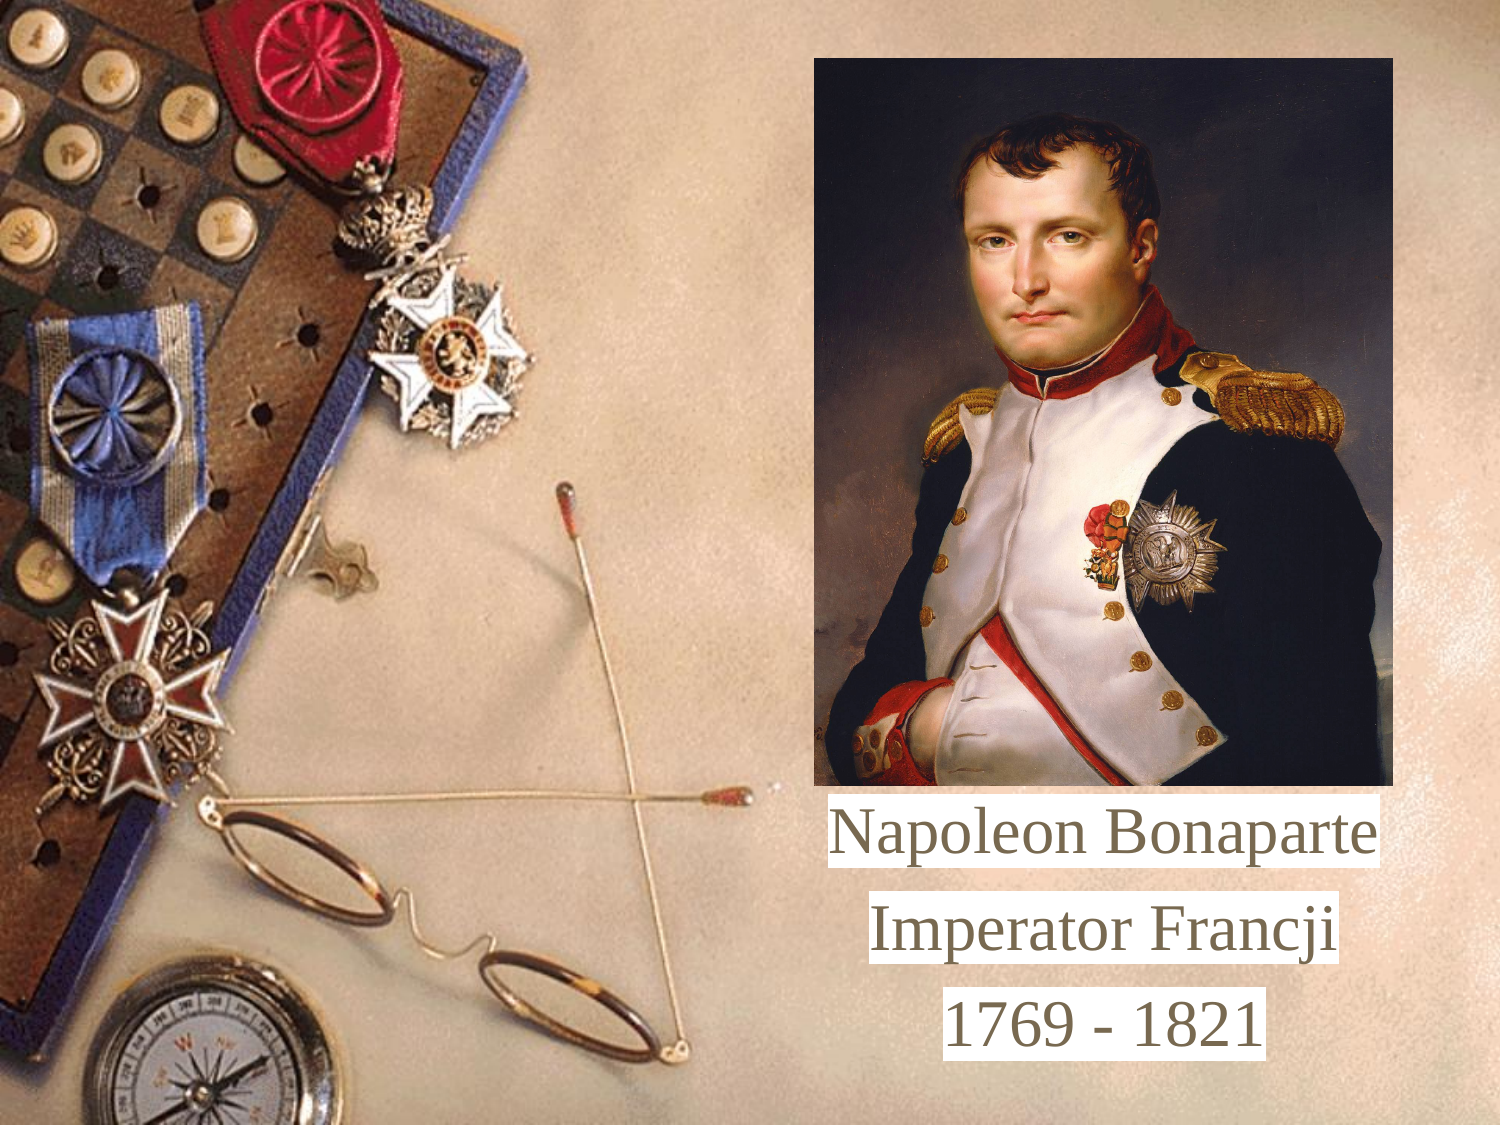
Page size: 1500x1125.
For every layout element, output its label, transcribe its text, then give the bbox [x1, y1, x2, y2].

picture [0, 0, 1500, 1125]
subtitle Napoleon Bonaparte Imperator Francji 1769 - 1821 [779, 779, 1430, 1068]
